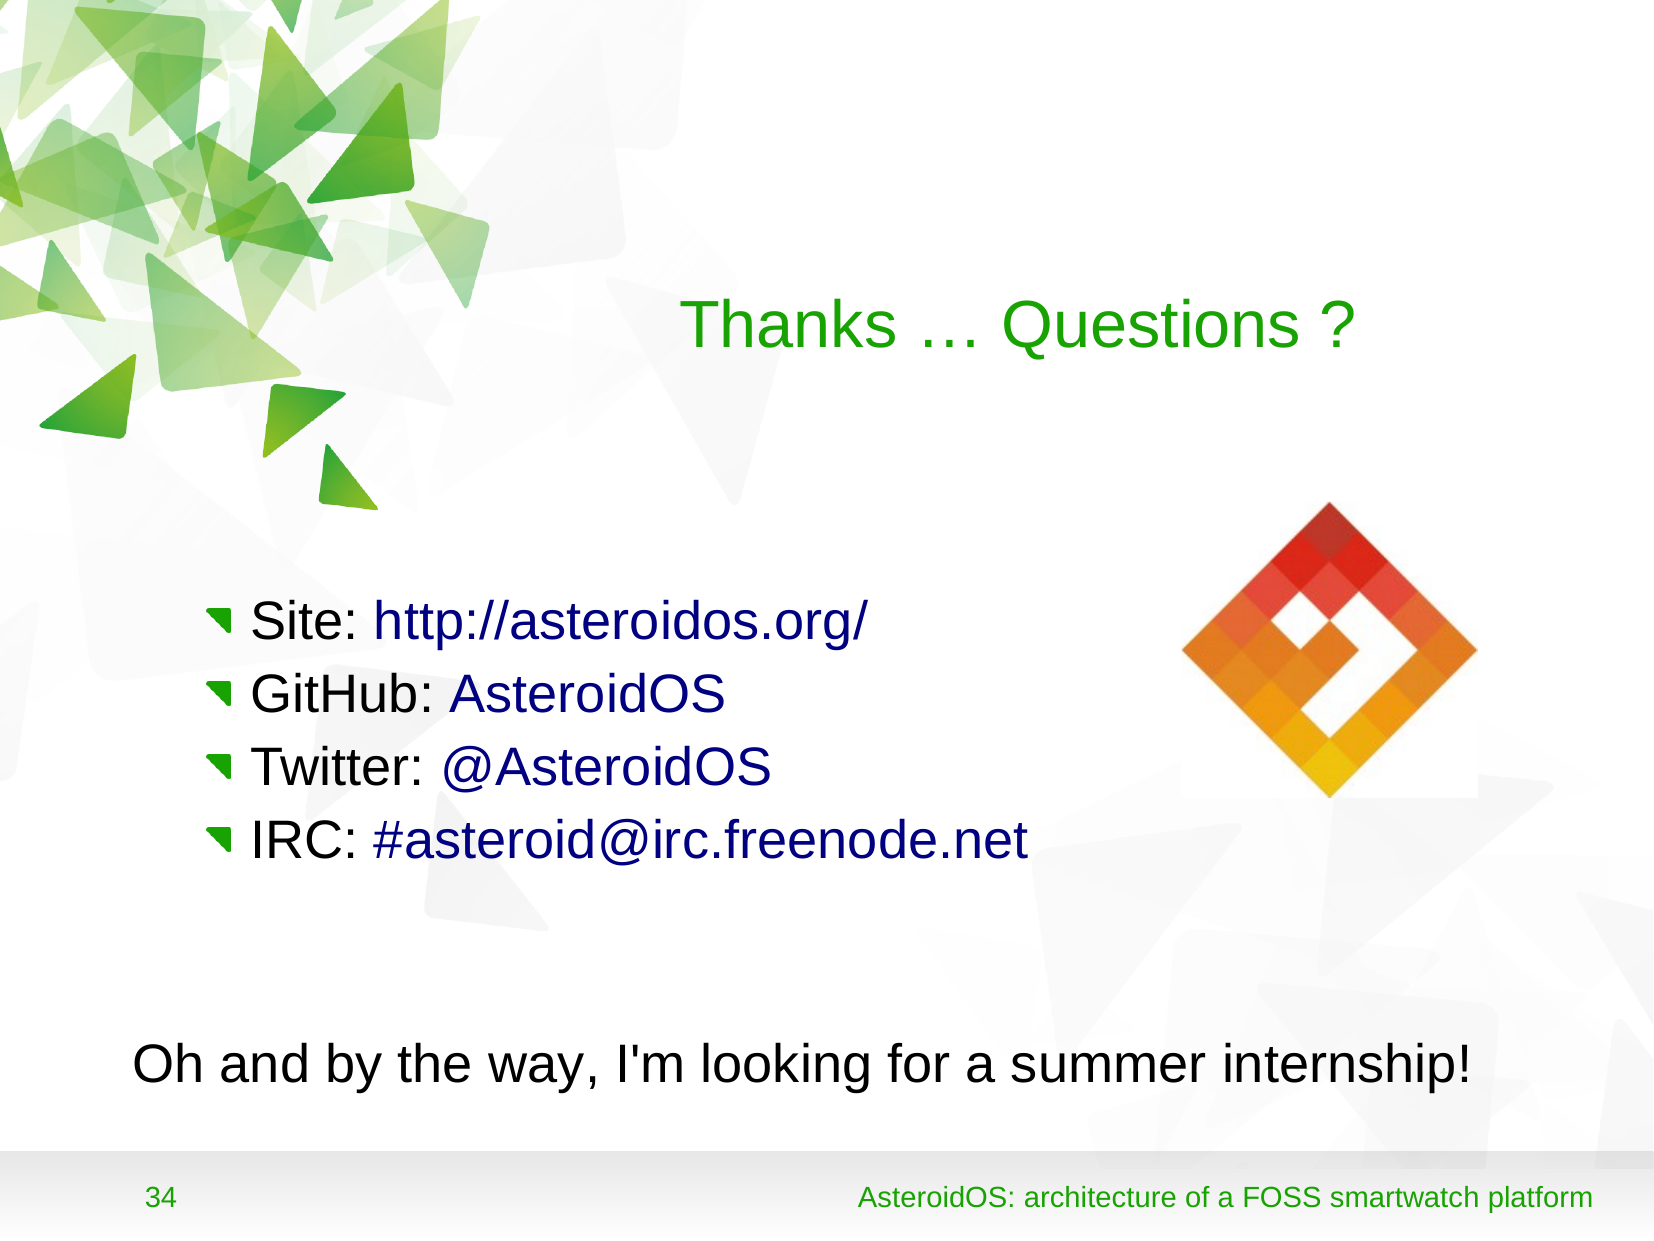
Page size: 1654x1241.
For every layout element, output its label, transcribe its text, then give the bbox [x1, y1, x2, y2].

picture [915, 501, 1654, 1169]
list Site: http://asteroidos.org/ GitHub: AsteroidOS Twitter: @AsteroidOS IRC: #asteroid@irc.freenode.net [206, 590, 1477, 1033]
picture [0, 0, 798, 948]
text_box Oh and by the way, I'm looking for a summer internship! [88, 1033, 1595, 1155]
title Thanks … Questions ? [679, 236, 1654, 414]
